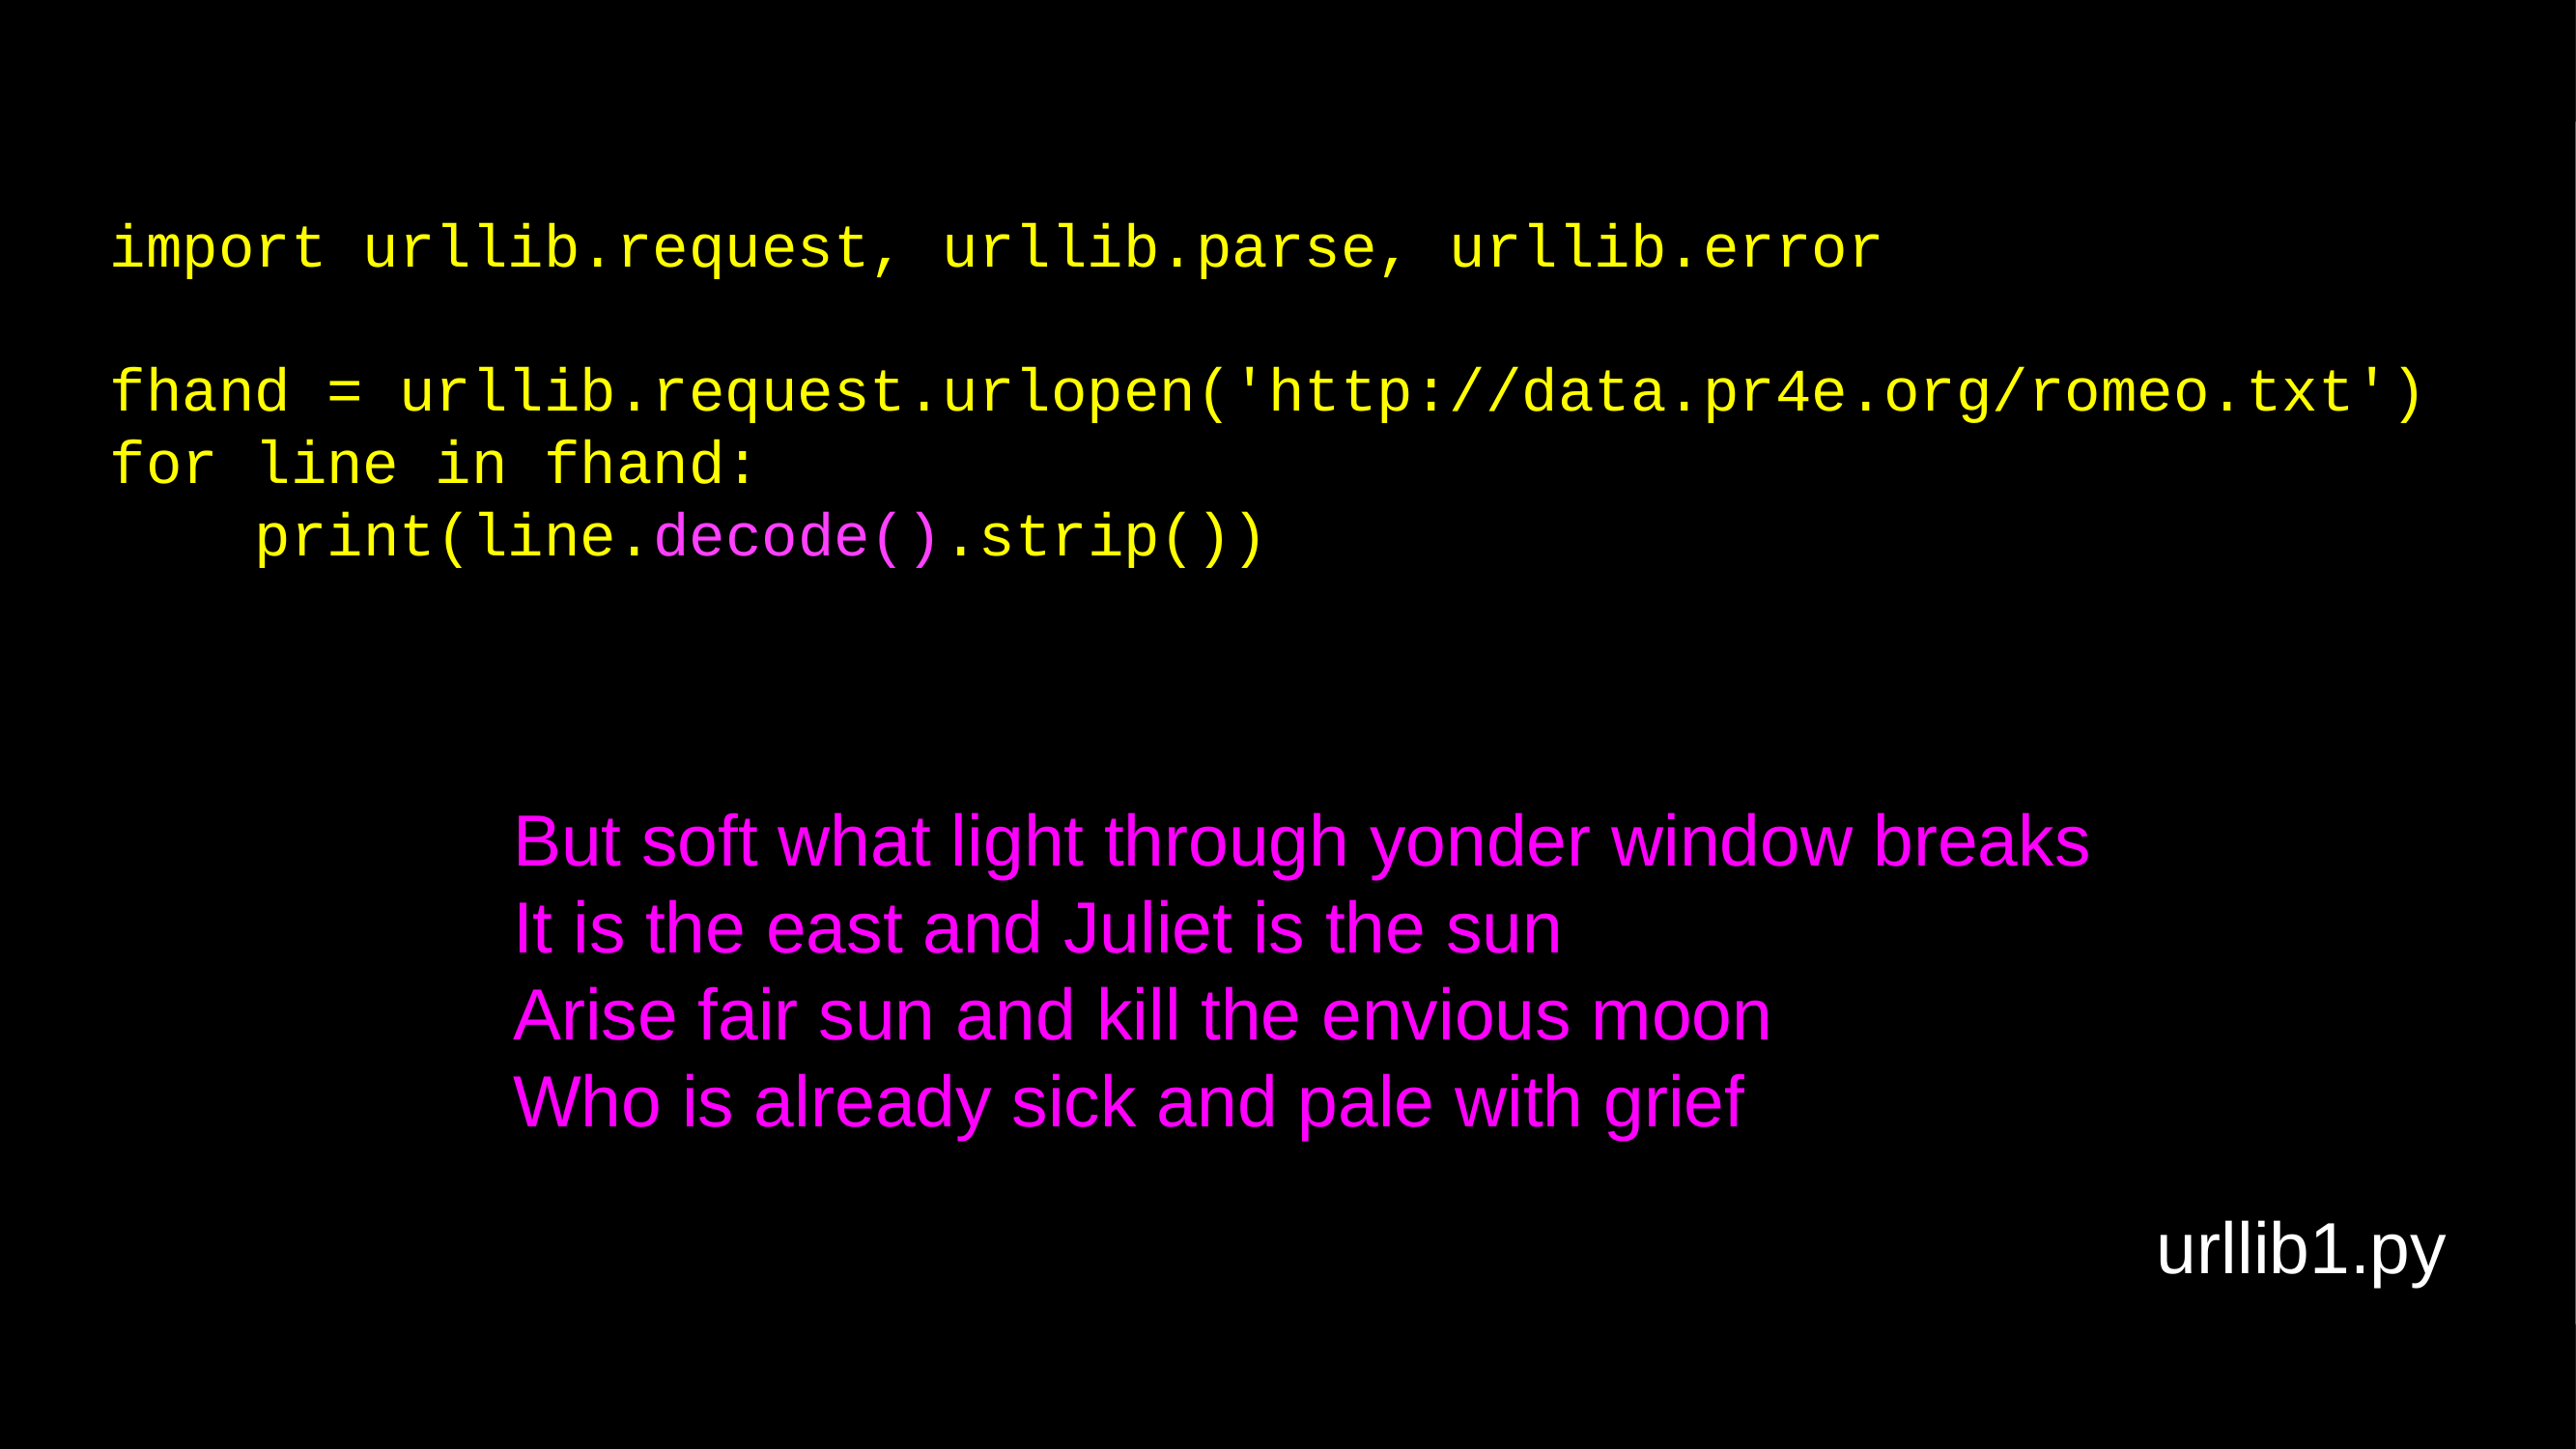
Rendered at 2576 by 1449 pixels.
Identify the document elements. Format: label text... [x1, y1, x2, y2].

text_box urllib1.py [2109, 1195, 2494, 1294]
text_box But soft what light through yonder window breaks It is the east and Juliet is the sun Arise fair sun and kill the envious moon Who is already sick and pale with grief [513, 781, 2136, 1154]
text_box import urllib.request, urllib.parse, urllib.error fhand = urllib.request.urlopen('http://data.pr4e.org/romeo.txt') for line in fhand: print(line.decode().strip()) [109, 206, 2555, 645]
